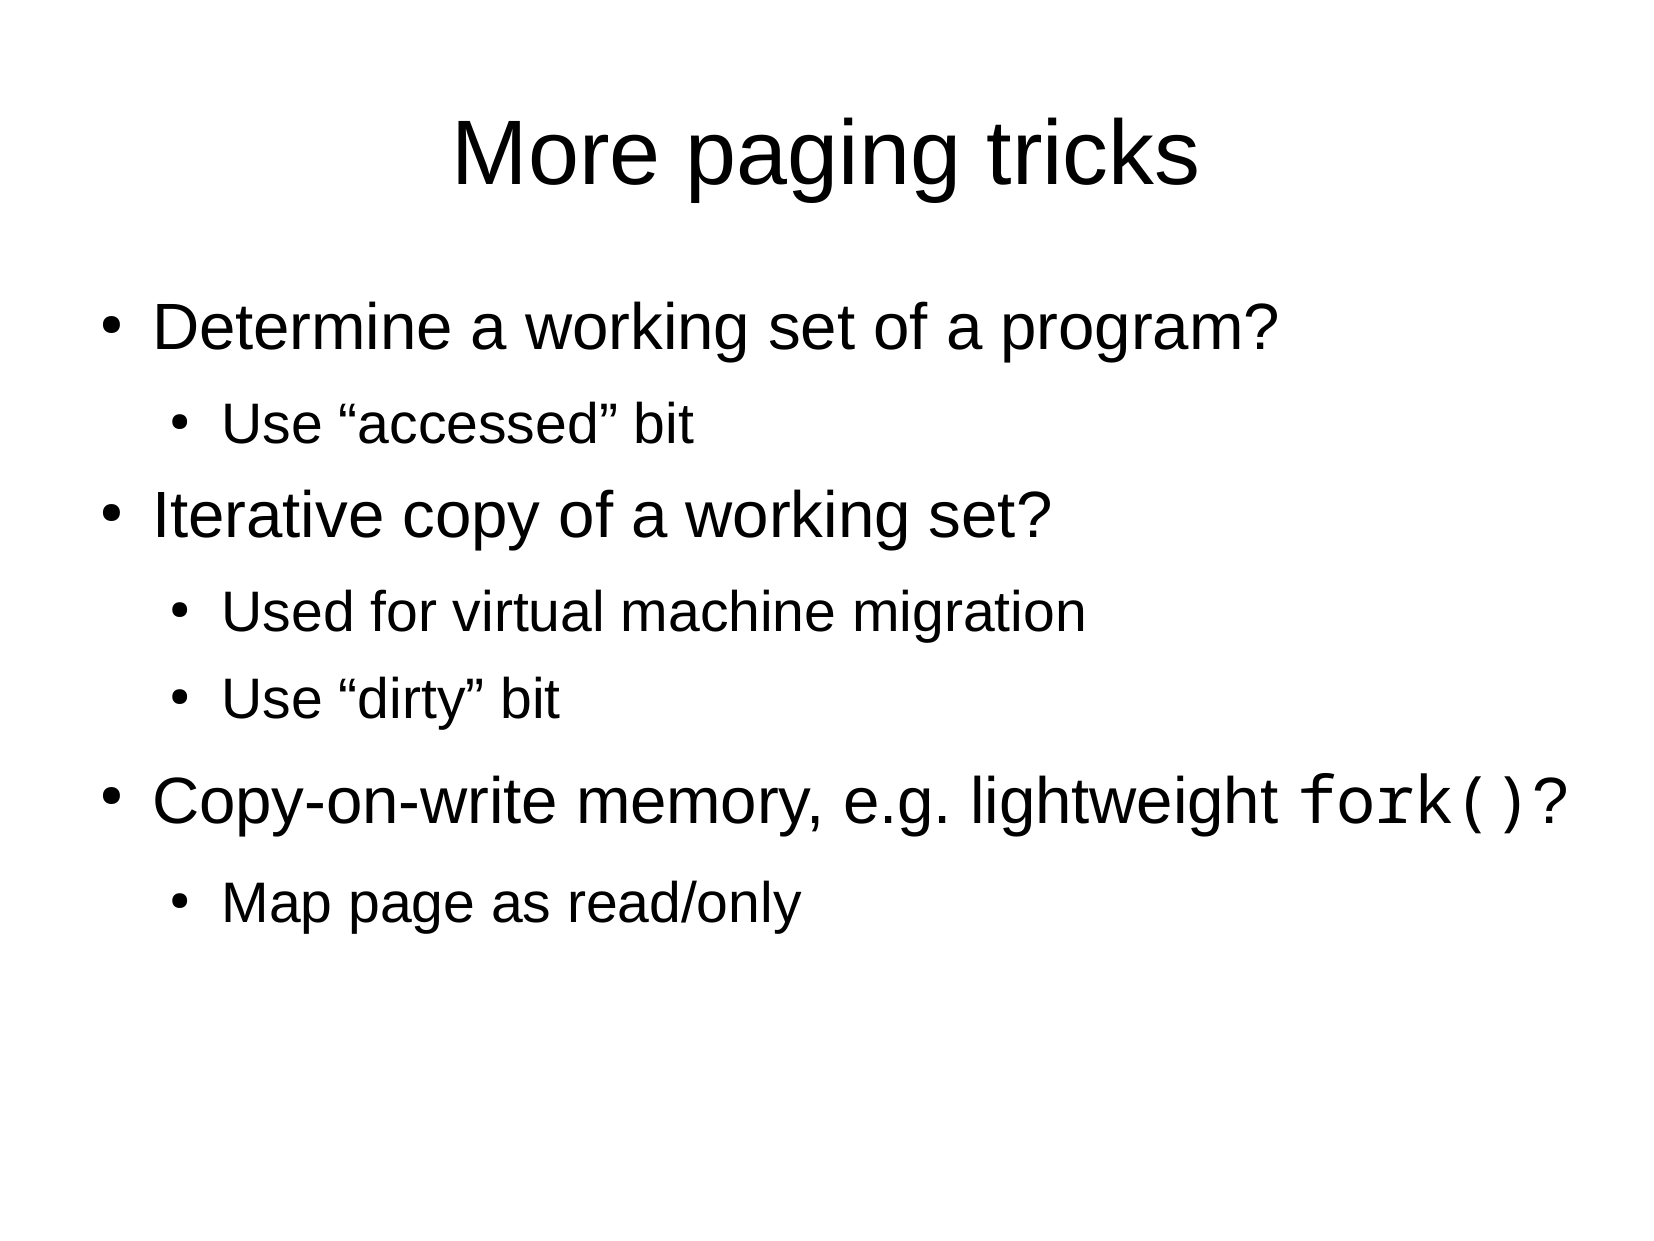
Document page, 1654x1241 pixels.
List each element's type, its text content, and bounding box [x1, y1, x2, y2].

list Determine a working set of a program? Use “accessed” bit Iterative copy of a working set? Used for virtual machine migration Use “dirty” bit Copy-on-write memory, e.g. lightweight fork()? Map page as read/only [82, 290, 1571, 1010]
title More paging tricks [82, 49, 1571, 257]
